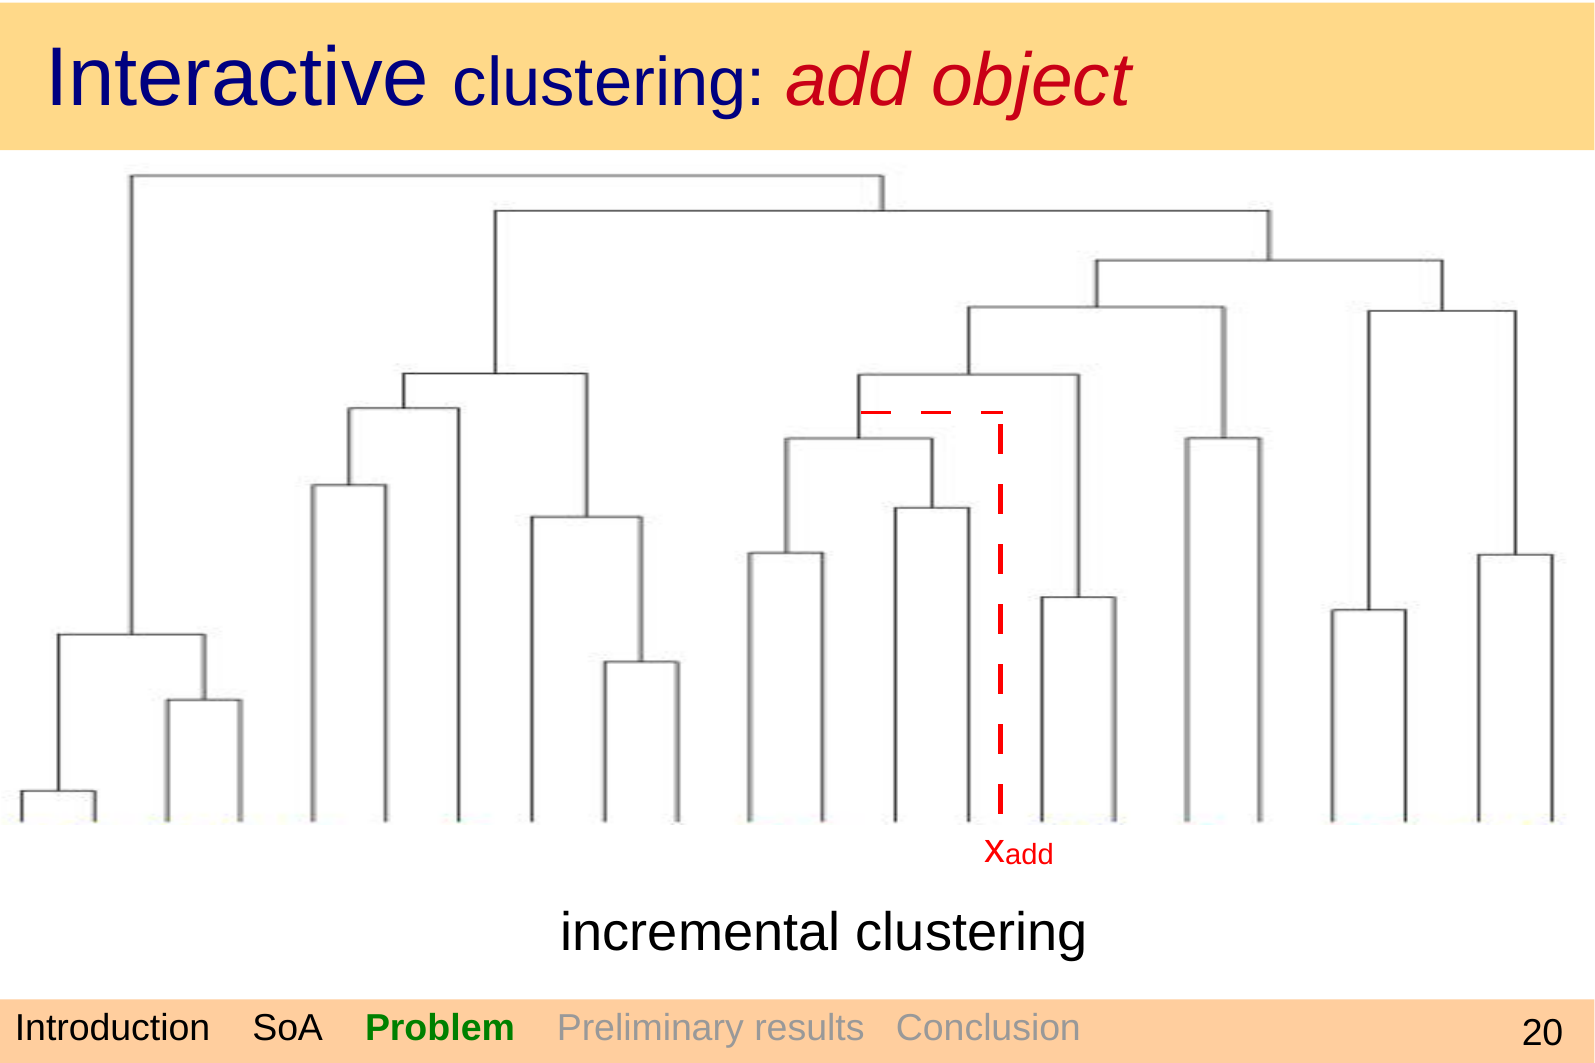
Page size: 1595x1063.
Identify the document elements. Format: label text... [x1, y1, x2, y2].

title Interactive clustering: add object [0, 2, 1595, 151]
picture [0, 154, 1576, 826]
text_box <number> [1377, 1003, 1579, 1063]
list xadd [817, 826, 1109, 882]
text_box Introduction SoA Problem Preliminary results Conclusion [0, 999, 1595, 1063]
list incremental clustering [45, 901, 1565, 975]
